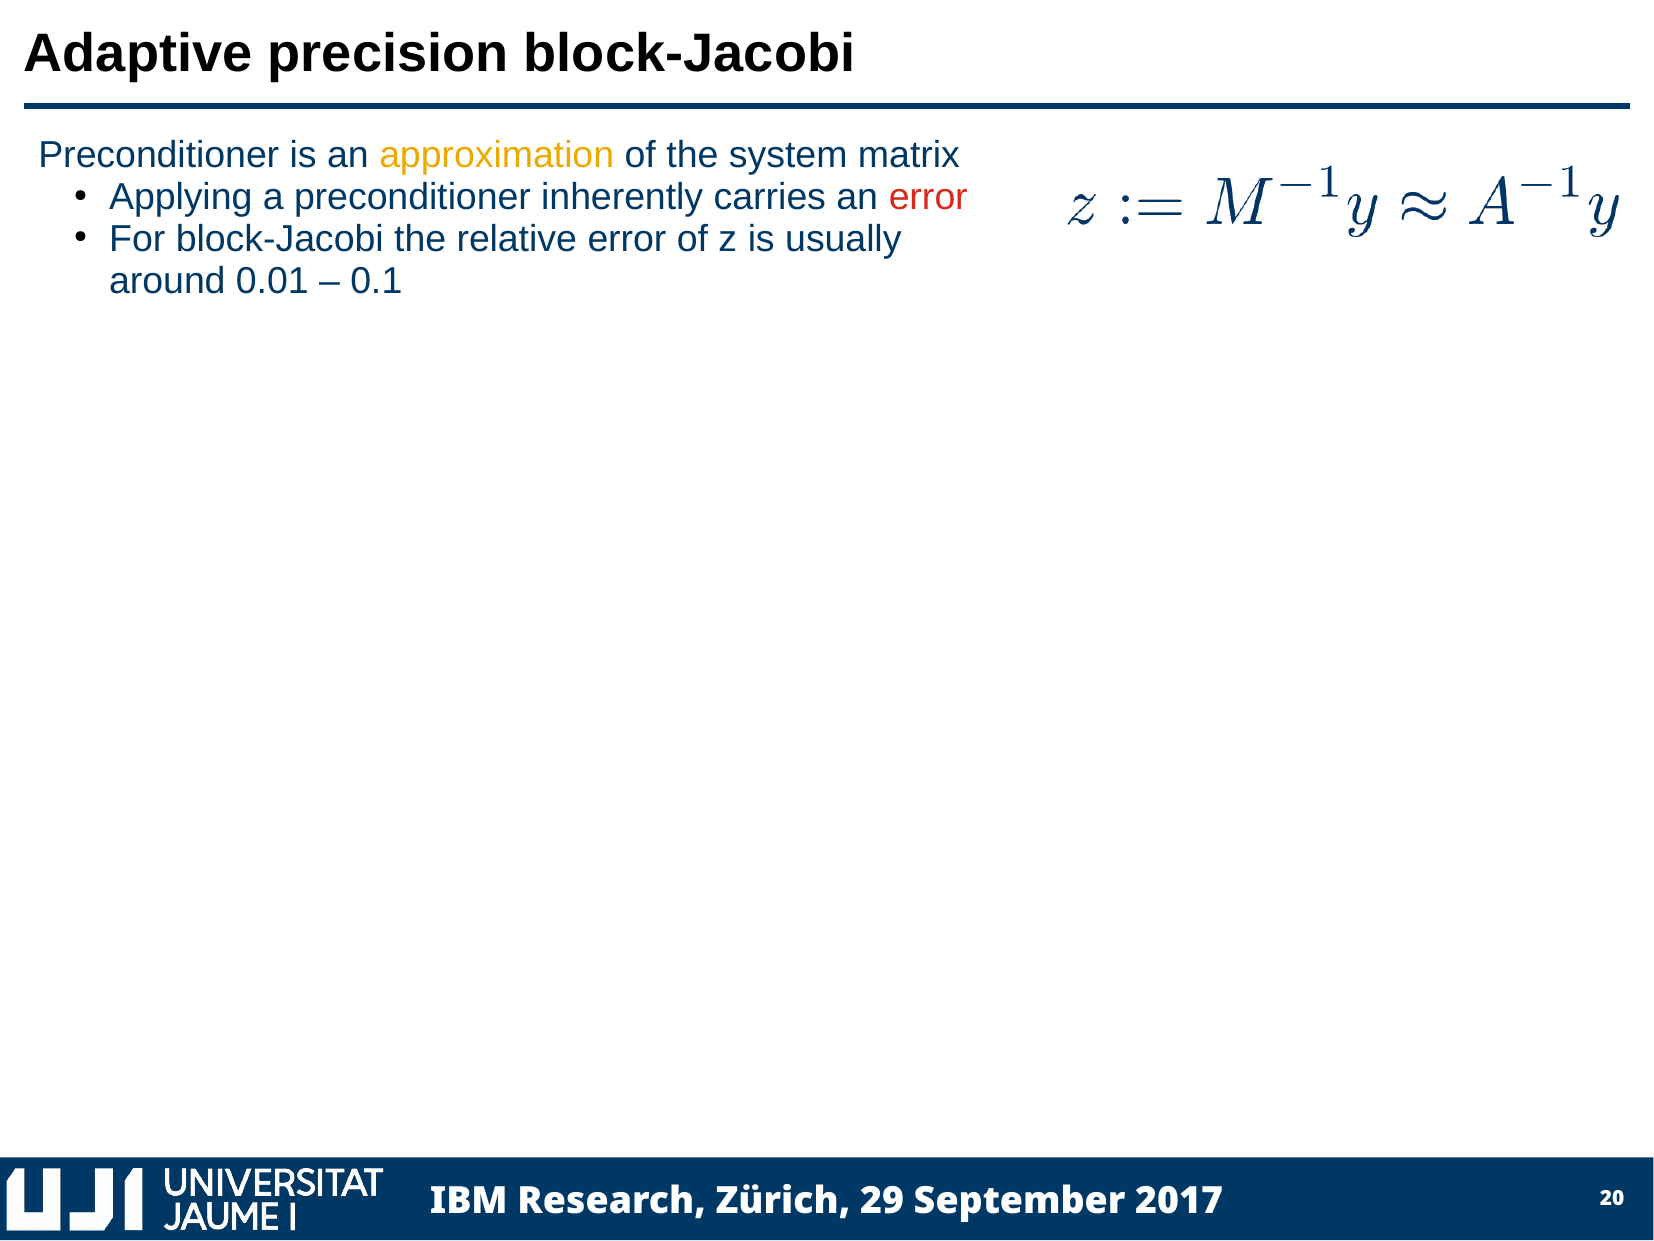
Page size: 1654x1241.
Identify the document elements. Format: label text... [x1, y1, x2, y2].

picture [1067, 165, 1619, 237]
text_box Preconditioner is an approximation of the system matrix Applying a preconditioner inherently carries an error For block-Jacobi the relative error of z is usually around 0.01 – 0.1 [23, 125, 993, 331]
title Adaptive precision block-Jacobi [23, 0, 1630, 107]
picture [0, 1158, 390, 1241]
